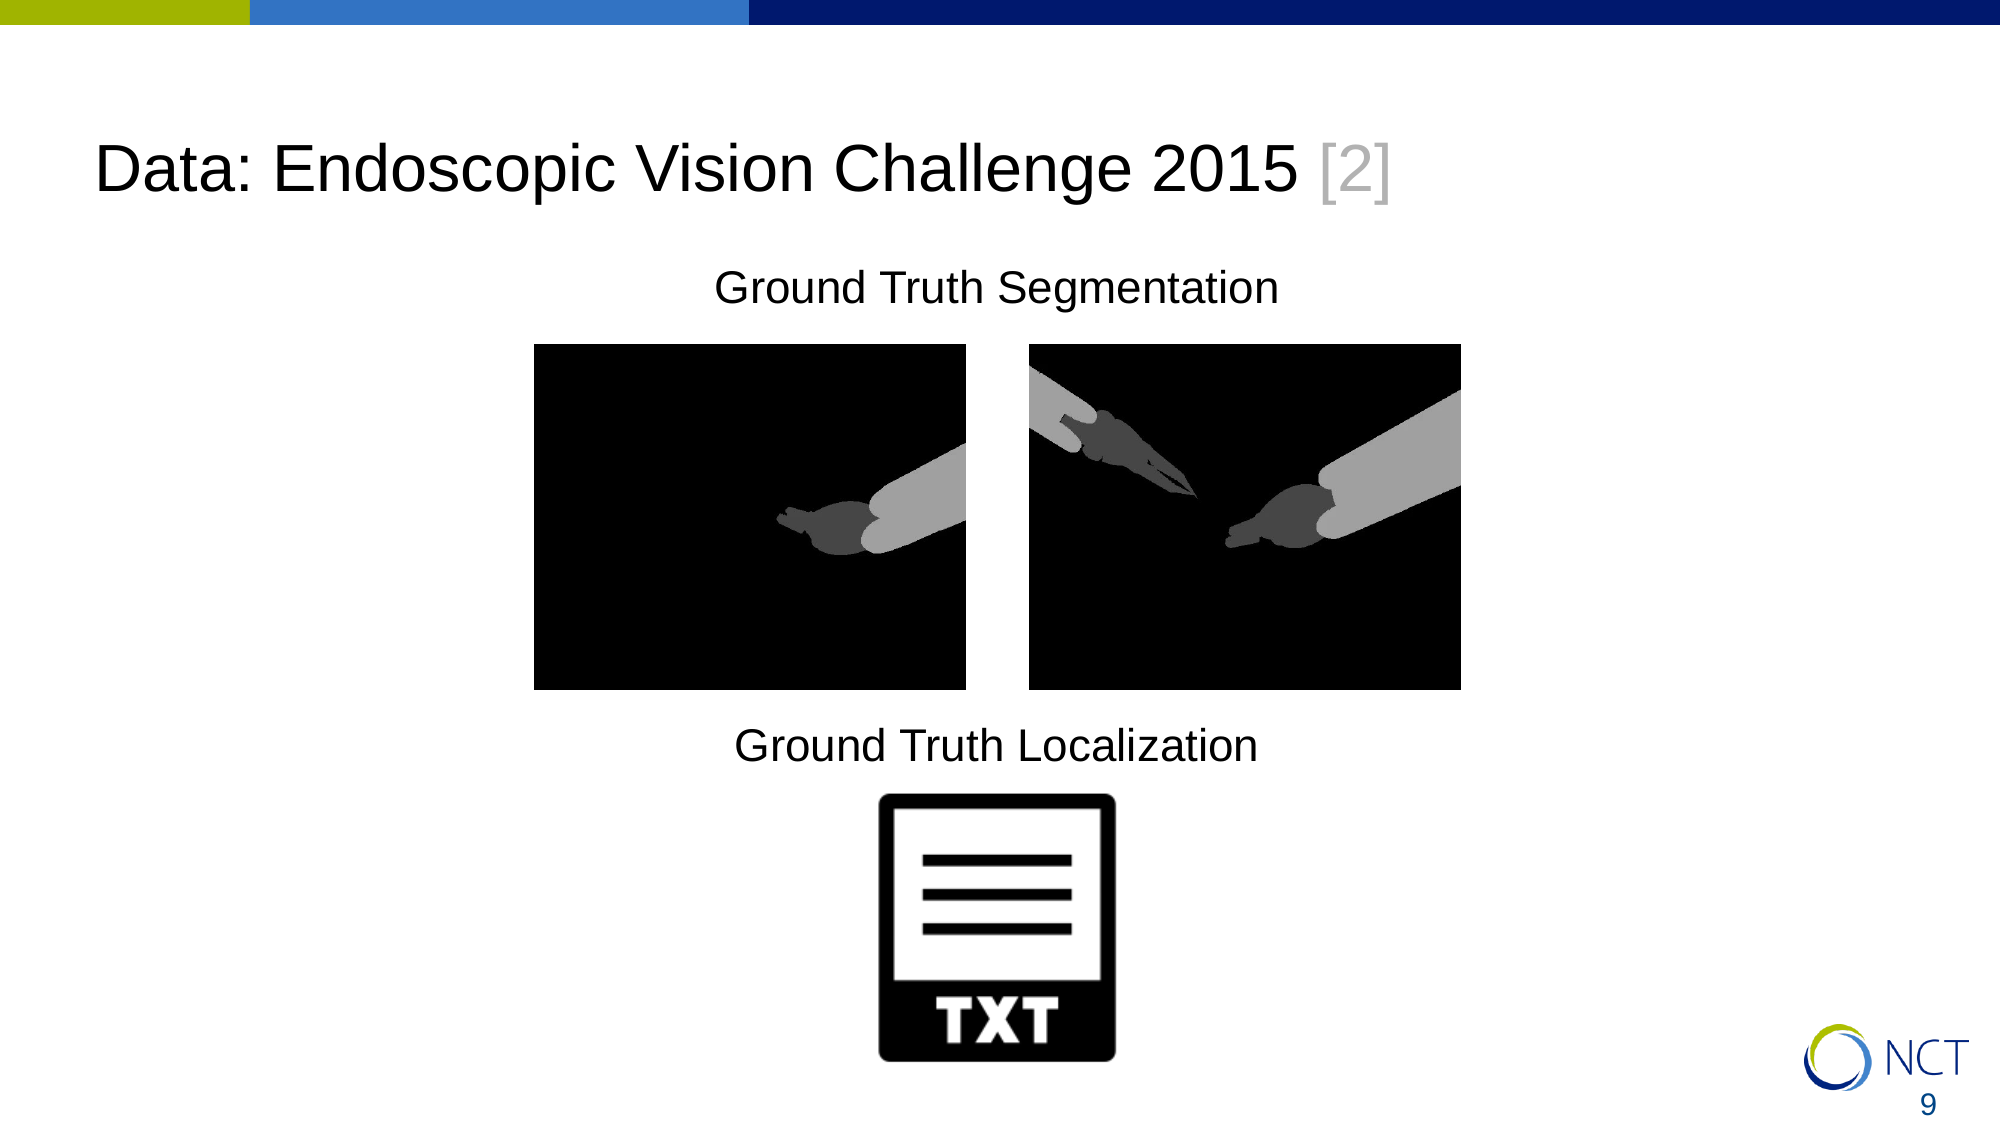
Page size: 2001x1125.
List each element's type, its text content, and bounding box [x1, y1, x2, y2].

text_box 9 [1905, 1080, 1951, 1125]
title Data: Endoscopic Vision Challenge 2015 [2] [94, 75, 1886, 263]
picture [1029, 344, 1461, 691]
picture [849, 779, 1146, 1077]
list Ground Truth Localization [687, 720, 1308, 781]
picture [534, 344, 966, 691]
list Ground Truth Segmentation [698, 262, 1297, 323]
picture [1804, 1024, 1969, 1091]
